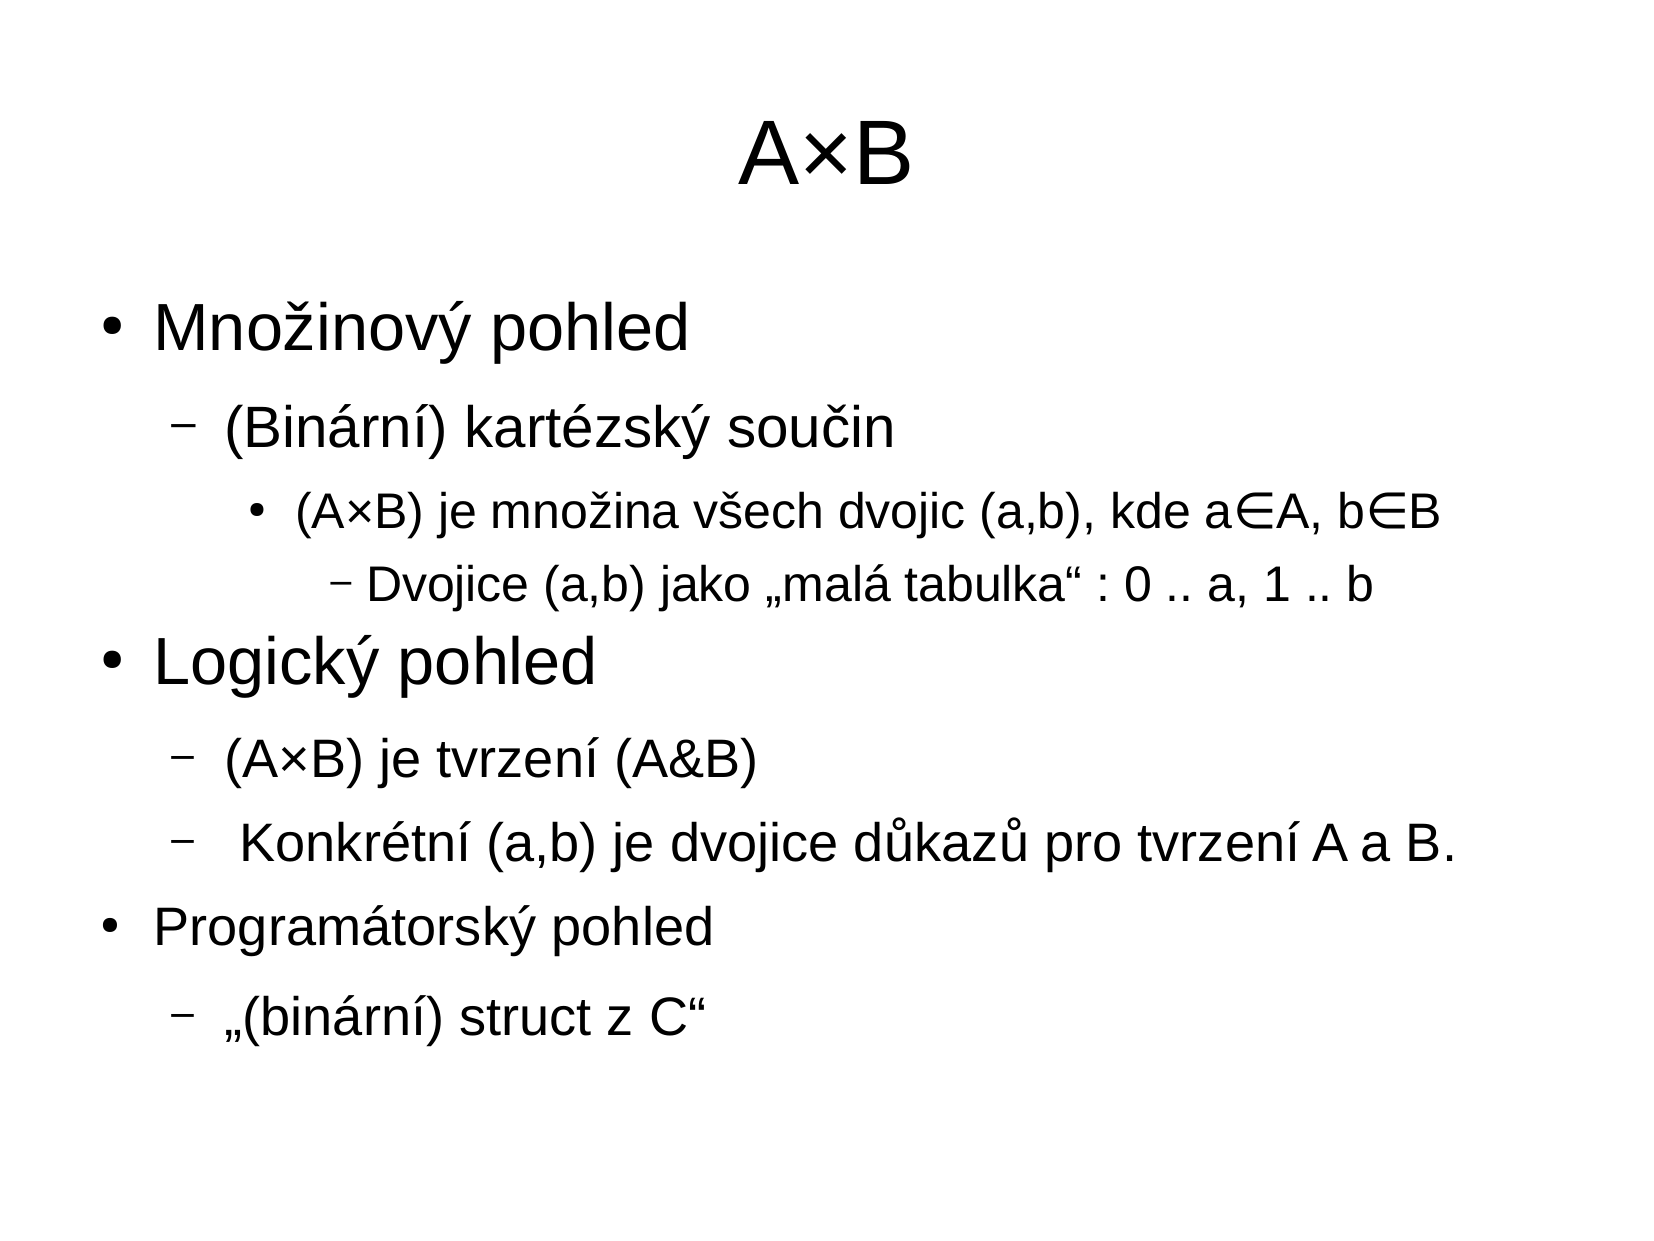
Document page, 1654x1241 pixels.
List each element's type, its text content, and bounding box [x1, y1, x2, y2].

title A×B [82, 49, 1571, 257]
list Množinový pohled (Binární) kartézský součin (A×B) je množina všech dvojic (a,b), kde a∈A, b∈B Dvojice (a,b) jako „malá tabulka“ : 0 .. a, 1 .. b Logický pohled (A×B) je tvrzení (A&B) Konkrétní (a,b) je dvojice důkazů pro tvrzení A a B. Programátorský pohled „(binární) struct z C“ [82, 290, 1538, 1141]
